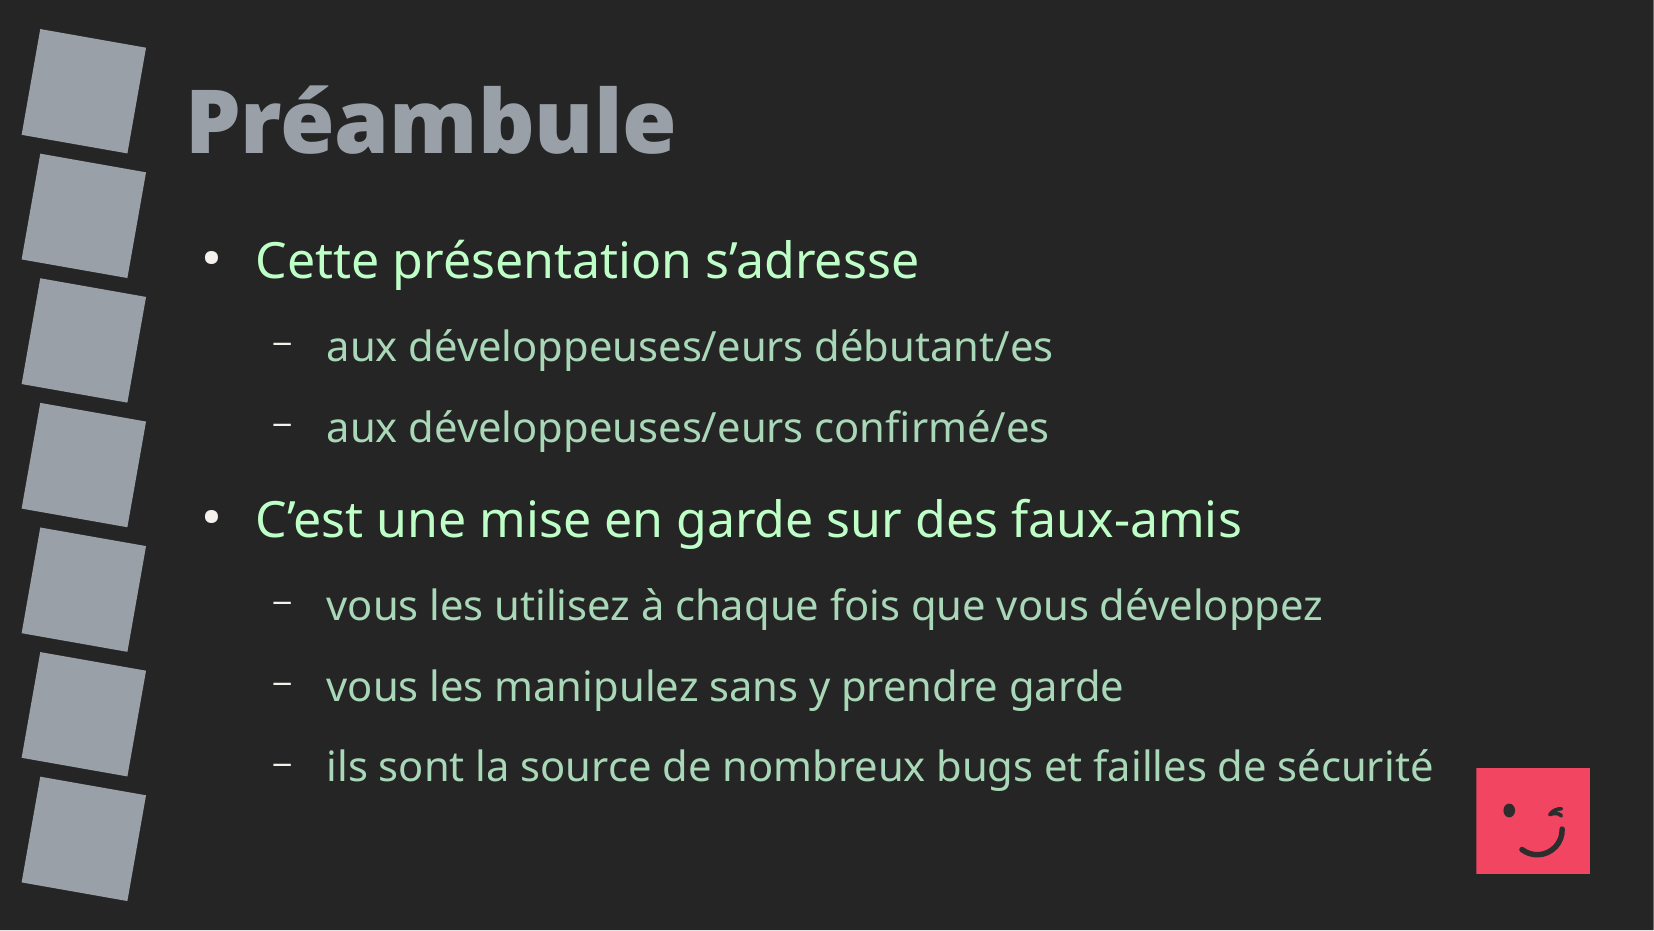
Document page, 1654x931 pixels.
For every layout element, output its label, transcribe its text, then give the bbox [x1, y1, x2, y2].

title Préambule [184, 59, 1654, 154]
list Cette présentation s’adresse aux développeuses/eurs débutant/es aux développeuses/eurs confirmé/es C’est une mise en garde sur des faux-amis vous les utilisez à chaque fois que vous développez vous les manipulez sans y prendre garde ils sont la source de nombreux bugs et failles de sécurité [184, 225, 1636, 901]
picture [1476, 767, 1591, 874]
